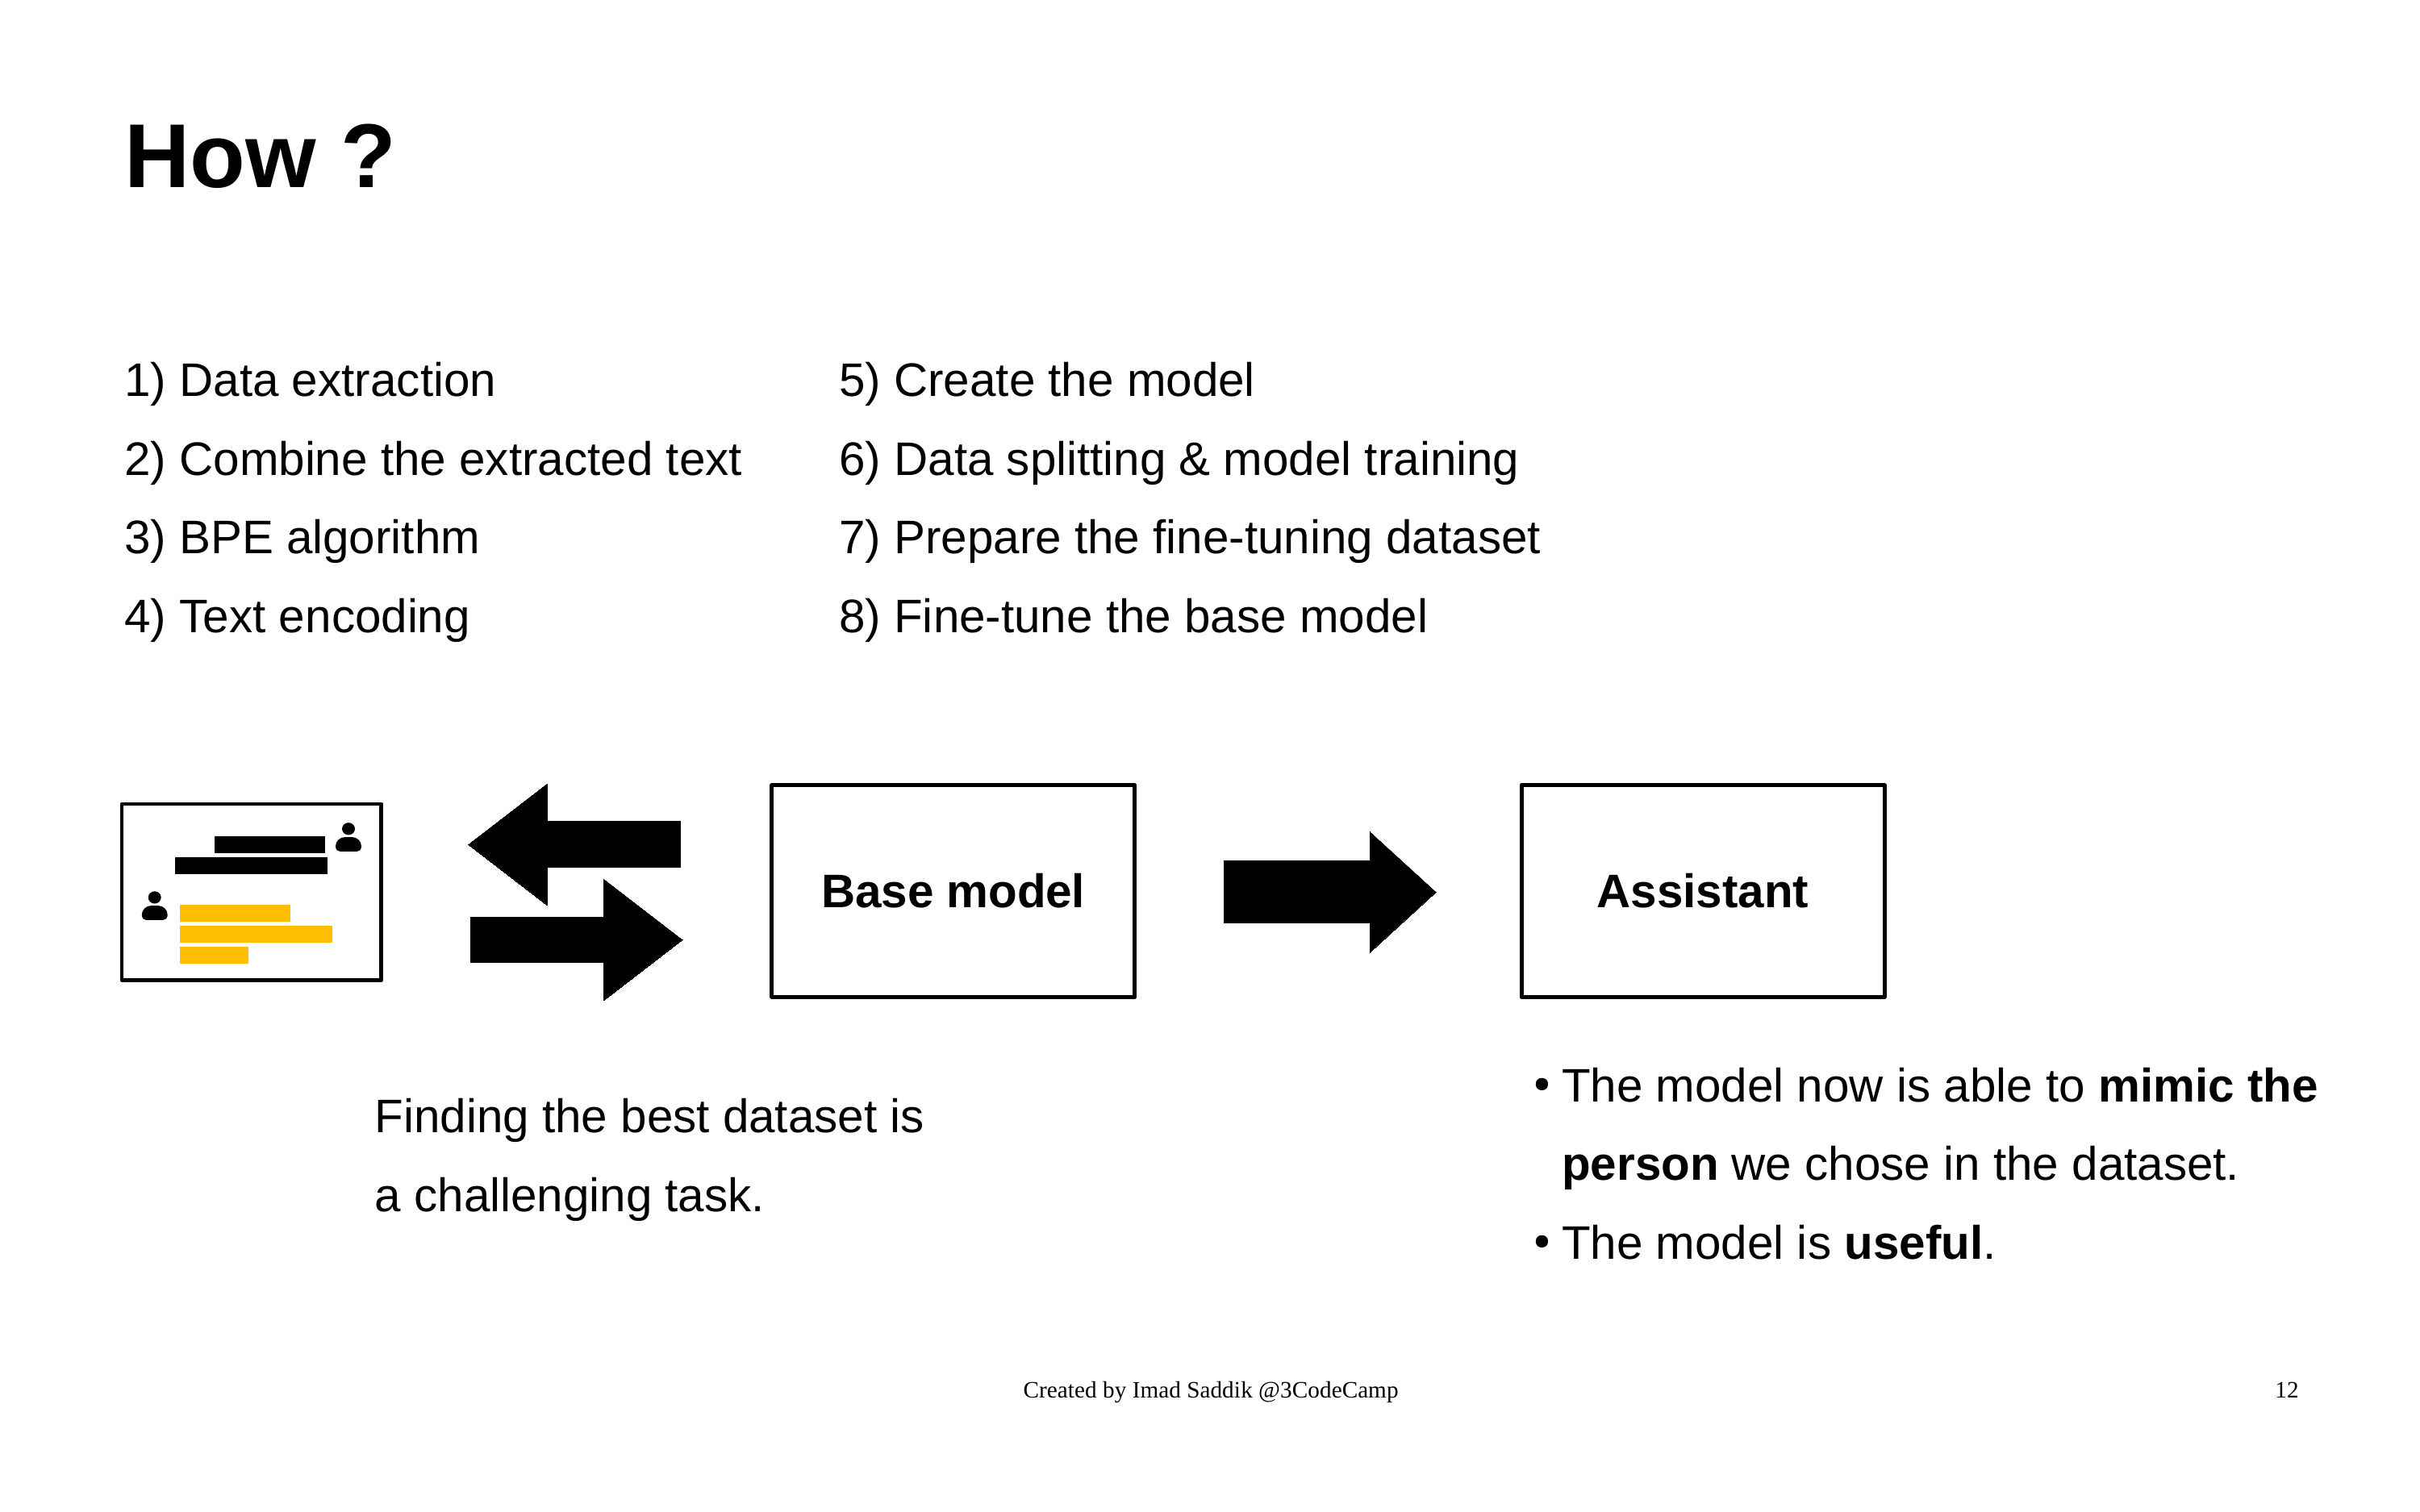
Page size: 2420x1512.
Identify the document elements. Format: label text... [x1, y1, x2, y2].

text_box [180, 905, 290, 922]
text_box [180, 926, 332, 943]
picture [331, 820, 366, 854]
text_box [180, 947, 248, 964]
text_box [468, 784, 681, 906]
picture [137, 889, 173, 923]
text_box Assistant [1551, 859, 1855, 923]
text_box Create the model Data splitting & model training Prepare the fine-tuning dataset Fine-tune the base model [827, 322, 1574, 648]
text_box [175, 857, 328, 874]
text_box How ? [112, 61, 1194, 251]
text_box Finding the best dataset is a challenging task. [363, 1058, 938, 1240]
text_box [470, 879, 683, 1001]
text_box Base model [802, 859, 1105, 923]
text_box Data extraction Combine the extracted text BPE algorithm Text encoding [112, 322, 817, 648]
text_box [215, 836, 325, 853]
text_box The model now is able to mimic the person we chose in the dataset. The model is useful. [1521, 1027, 2399, 1301]
text_box [1224, 831, 1437, 953]
